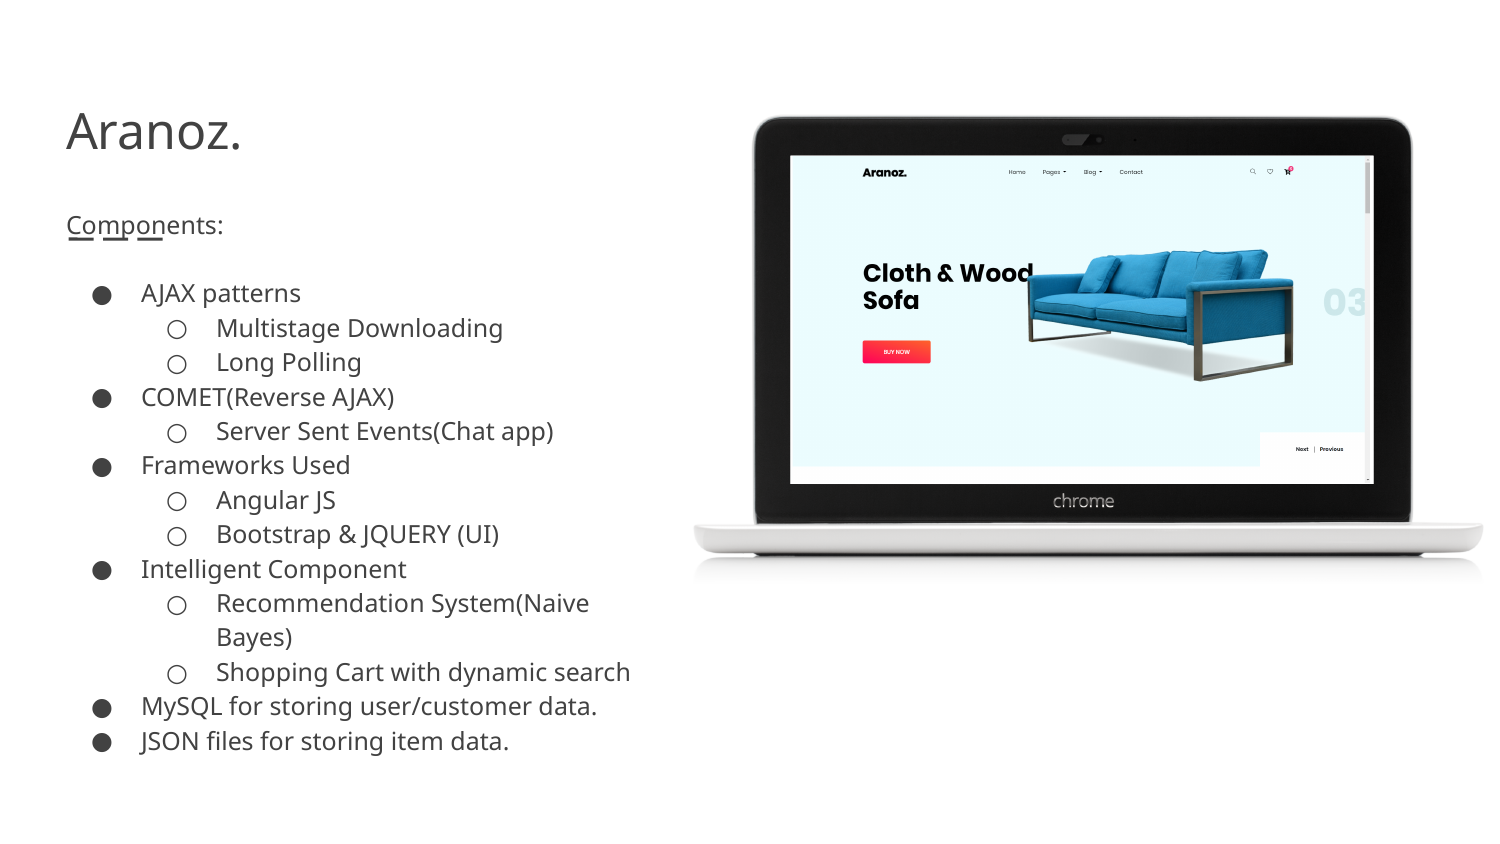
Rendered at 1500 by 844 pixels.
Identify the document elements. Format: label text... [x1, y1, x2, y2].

picture [692, 114, 1484, 584]
list Components: AJAX patterns Multistage Downloading Long Polling COMET(Reverse AJAX) Server Sent Events(Chat app) Frameworks Used Angular JS Bootstrap & JQUERY (UI) Intelligent Component Recommendation System(Naive Bayes) Shopping Cart with dynamic search MySQL for storing user/customer data. JSON files for storing item data. [51, 190, 658, 675]
title Aranoz. [51, 50, 512, 175]
